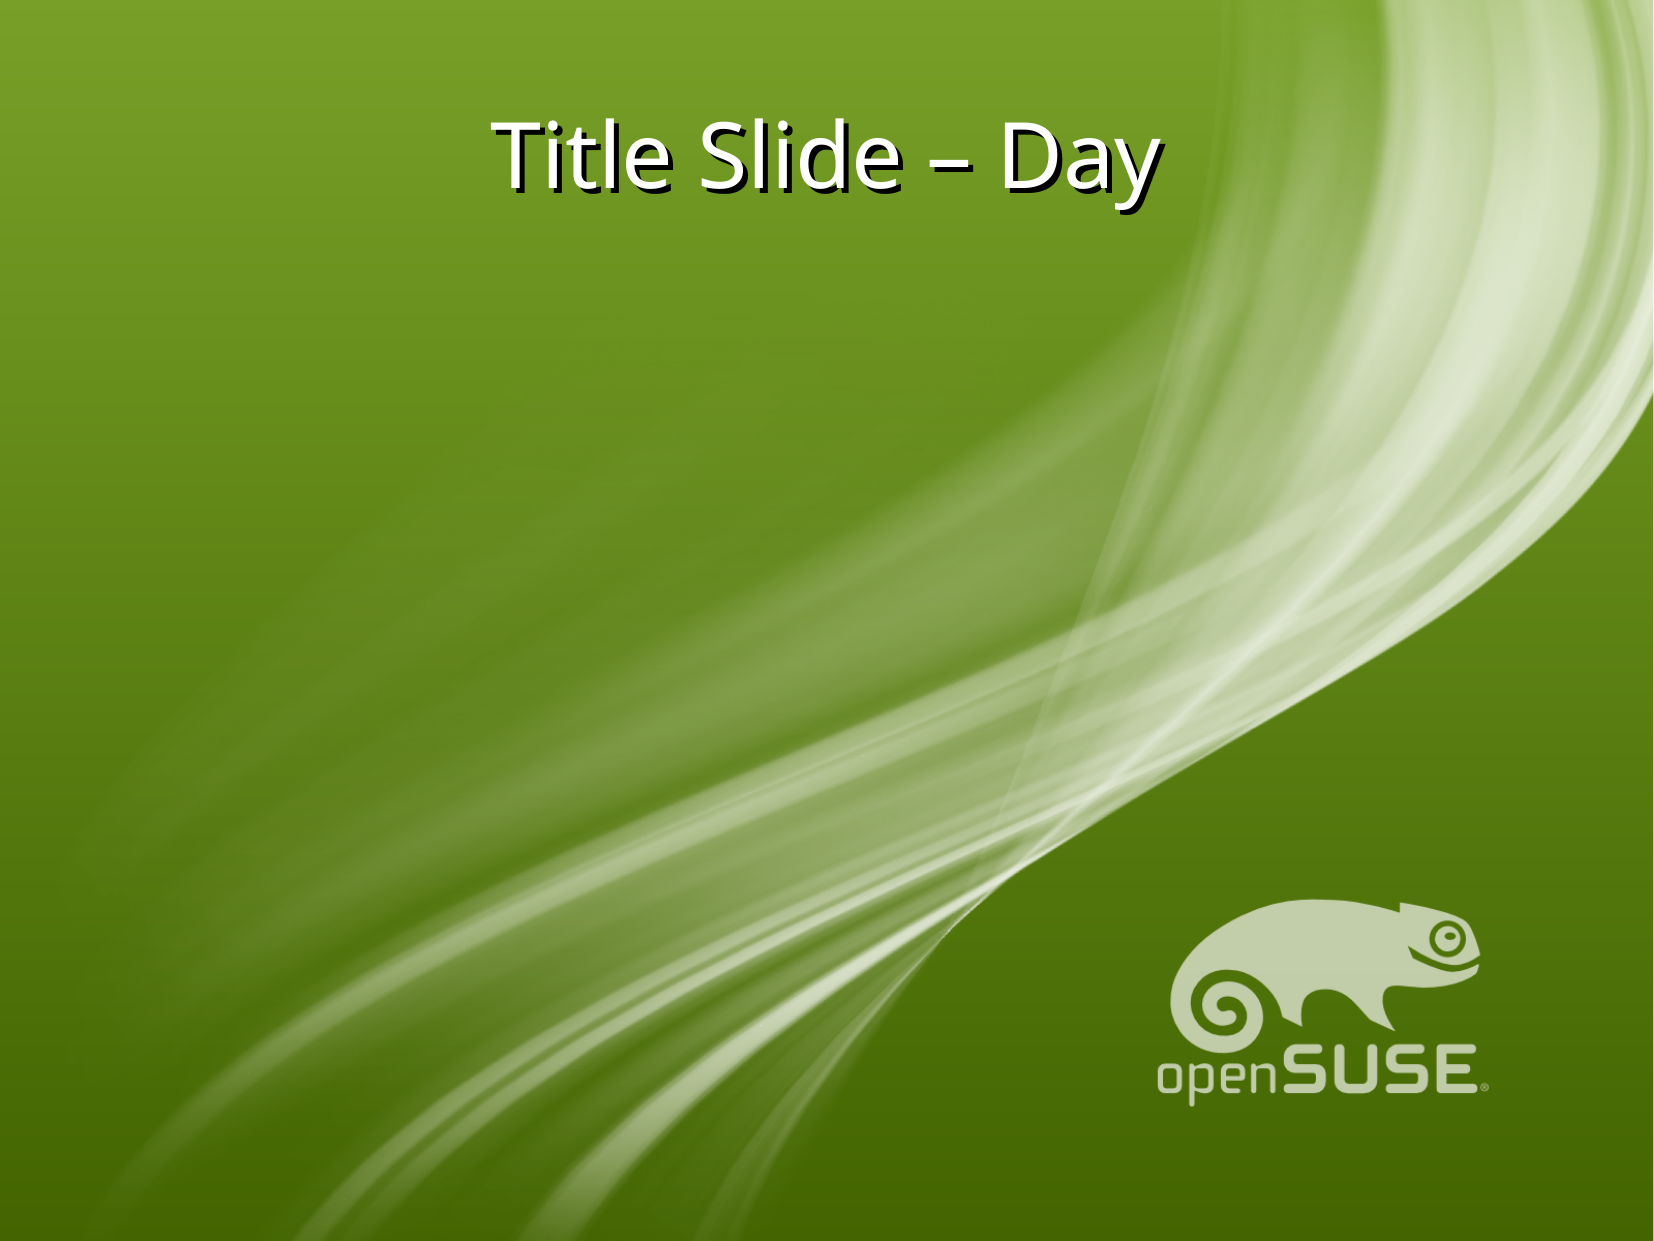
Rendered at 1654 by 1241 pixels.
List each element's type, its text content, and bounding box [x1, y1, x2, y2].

title Title Slide – Day [82, 49, 1571, 257]
picture [0, 0, 1654, 1241]
